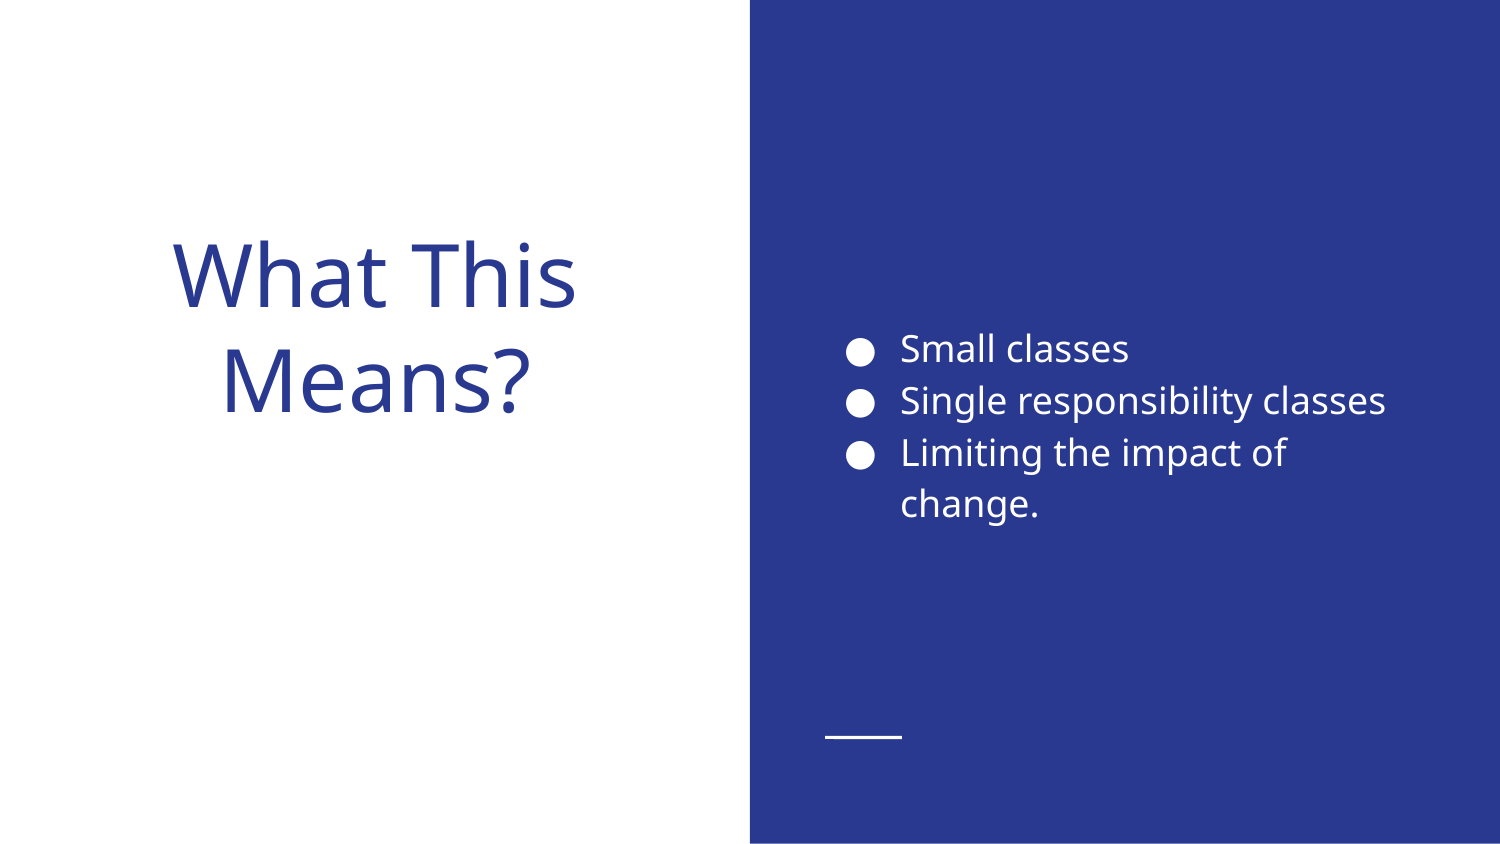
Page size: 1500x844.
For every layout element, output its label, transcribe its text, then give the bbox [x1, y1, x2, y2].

title What This Means? [43, 188, 708, 446]
list Small classes Single responsibility classes Limiting the impact of change. [810, 118, 1440, 725]
